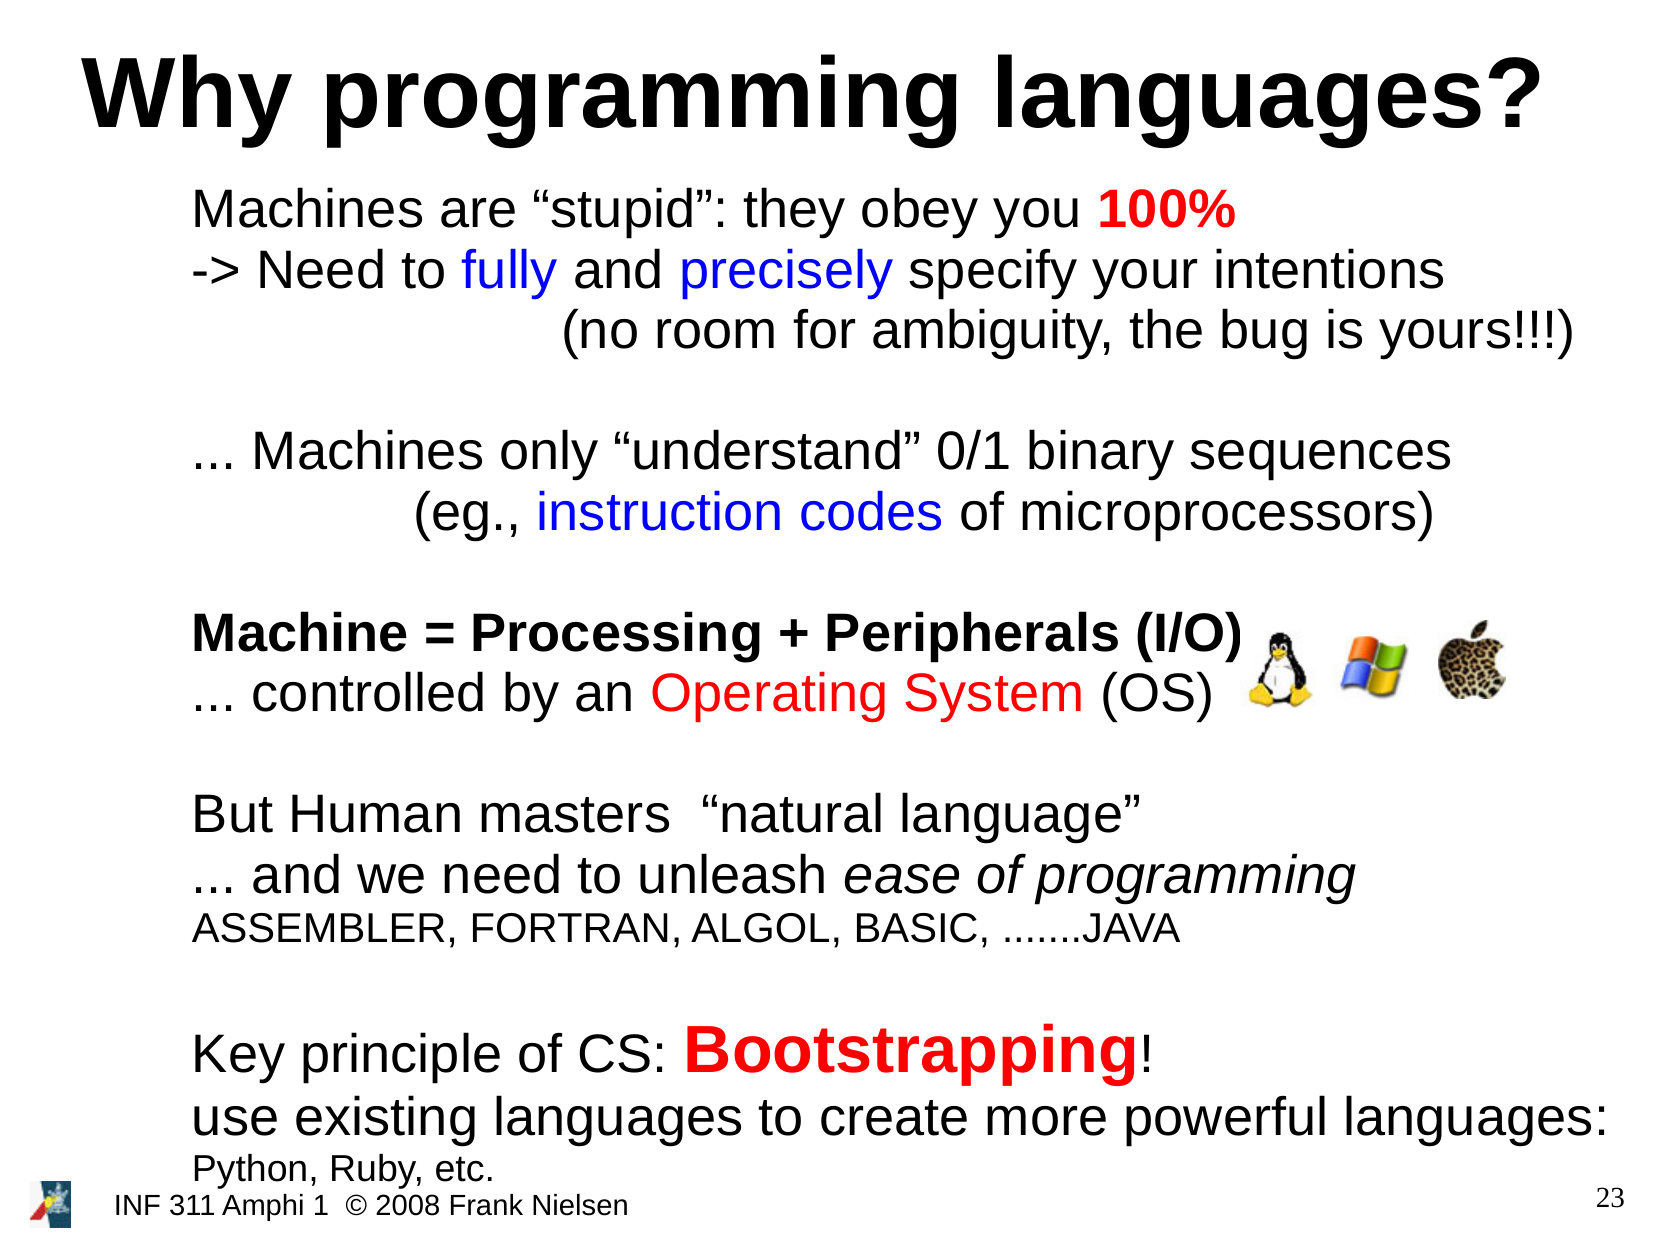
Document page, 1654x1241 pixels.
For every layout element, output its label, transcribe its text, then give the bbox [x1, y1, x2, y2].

picture [1240, 630, 1319, 709]
picture [1333, 624, 1412, 703]
text_box Why programming languages? [67, 29, 1595, 257]
picture [29, 1181, 71, 1228]
text_box Machines are “stupid”: they obey you 100% -> Need to fully and precisely specify your intentions (no room for ambiguity, the bug is yours!!!) ... Machines only “understand” 0/1 binary sequences (eg., instruction codes of microprocessors) Machine = Processing + Peripherals (I/O) ... controlled by an Operating System (OS) But Human masters “natural language” ... and we need to unleash ease of programming ASSEMBLER, FORTRAN, ALGOL, BASIC, .......JAVA Key principle of CS: Bootstrapping! use existing languages to create more powerful languages: Python, Ruby, etc. [177, 171, 1627, 1241]
picture [1438, 620, 1506, 699]
